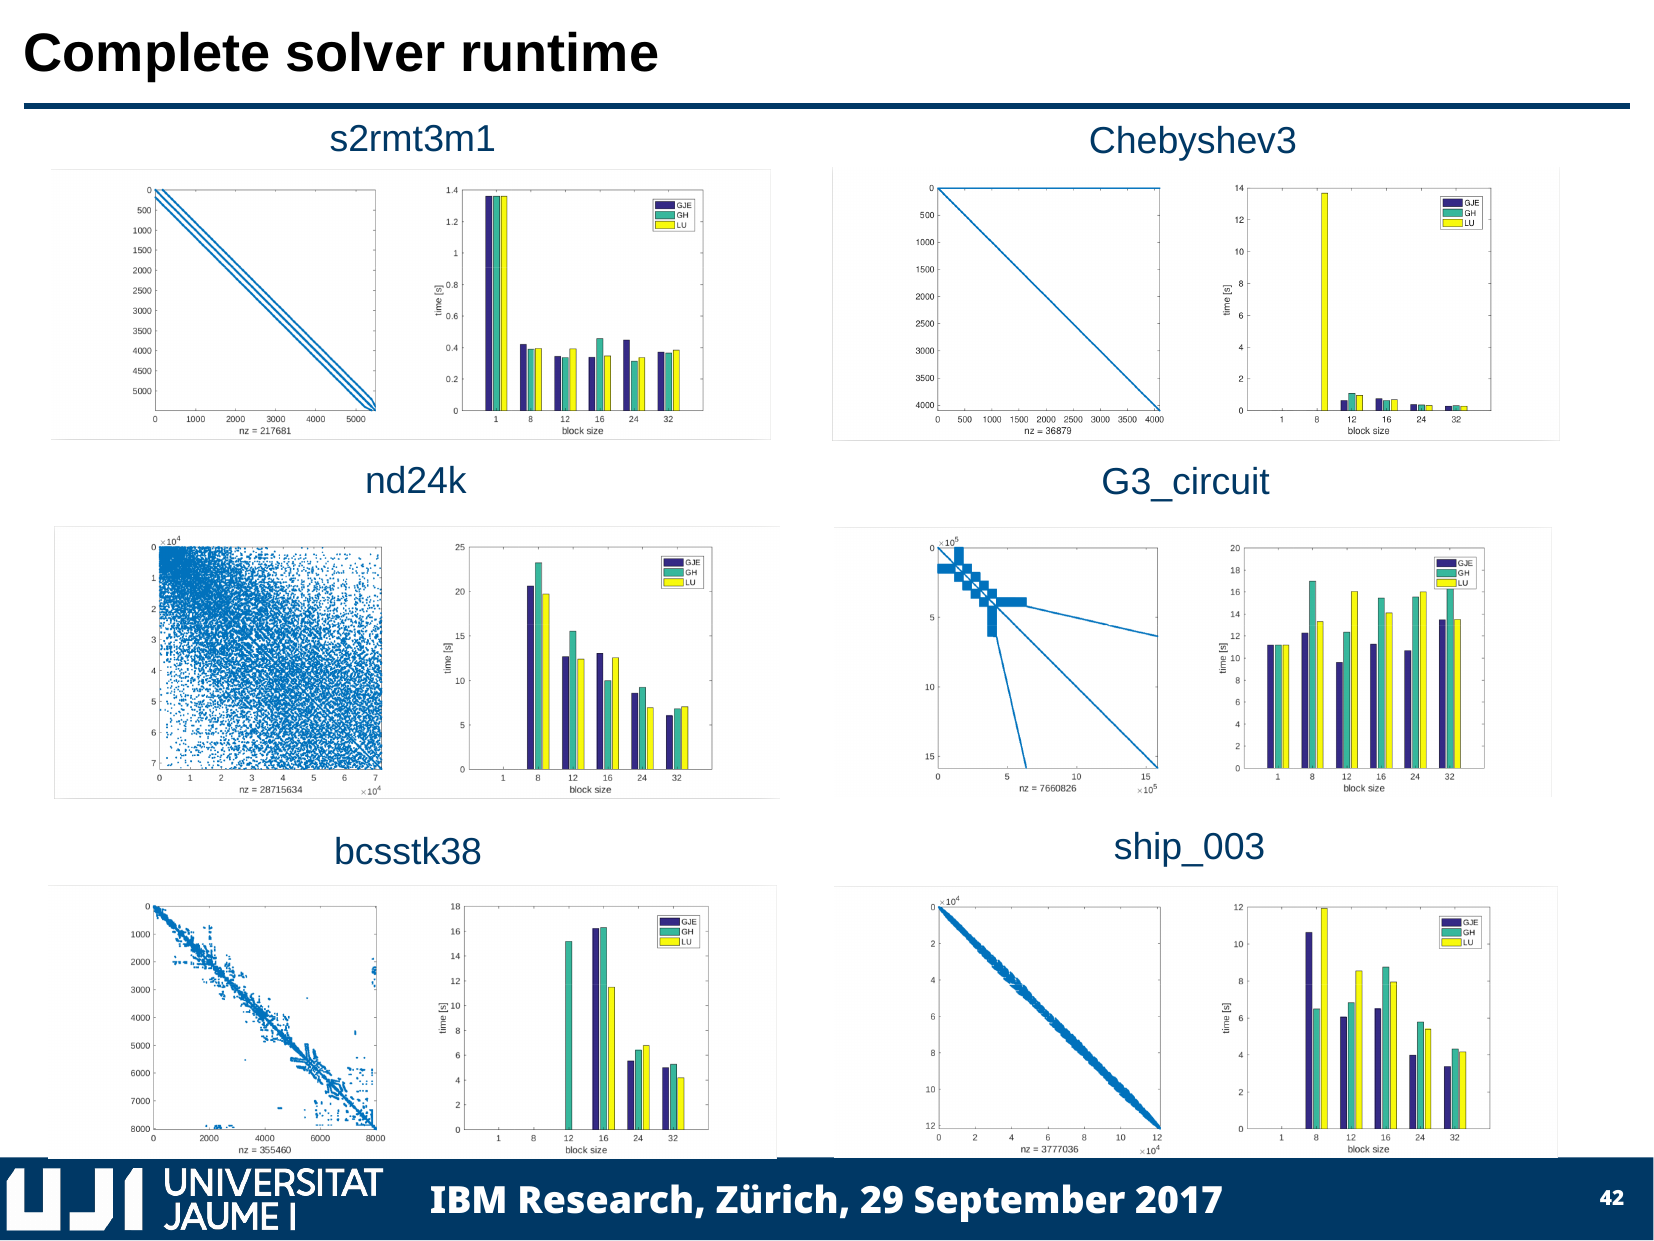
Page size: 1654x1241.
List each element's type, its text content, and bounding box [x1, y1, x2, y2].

picture [832, 167, 1560, 441]
text_box s2rmt3m1 [314, 110, 521, 169]
picture [54, 526, 780, 799]
picture [834, 527, 1552, 797]
text_box G3_circuit [1086, 452, 1295, 512]
text_box bcsstk38 [319, 823, 506, 883]
picture [834, 886, 1558, 1158]
picture [51, 169, 771, 440]
text_box nd24k [350, 452, 488, 512]
text_box ship_003 [1098, 818, 1289, 878]
title Complete solver runtime [23, 0, 1630, 107]
text_box Chebyshev3 [1074, 112, 1324, 167]
picture [0, 885, 777, 1241]
